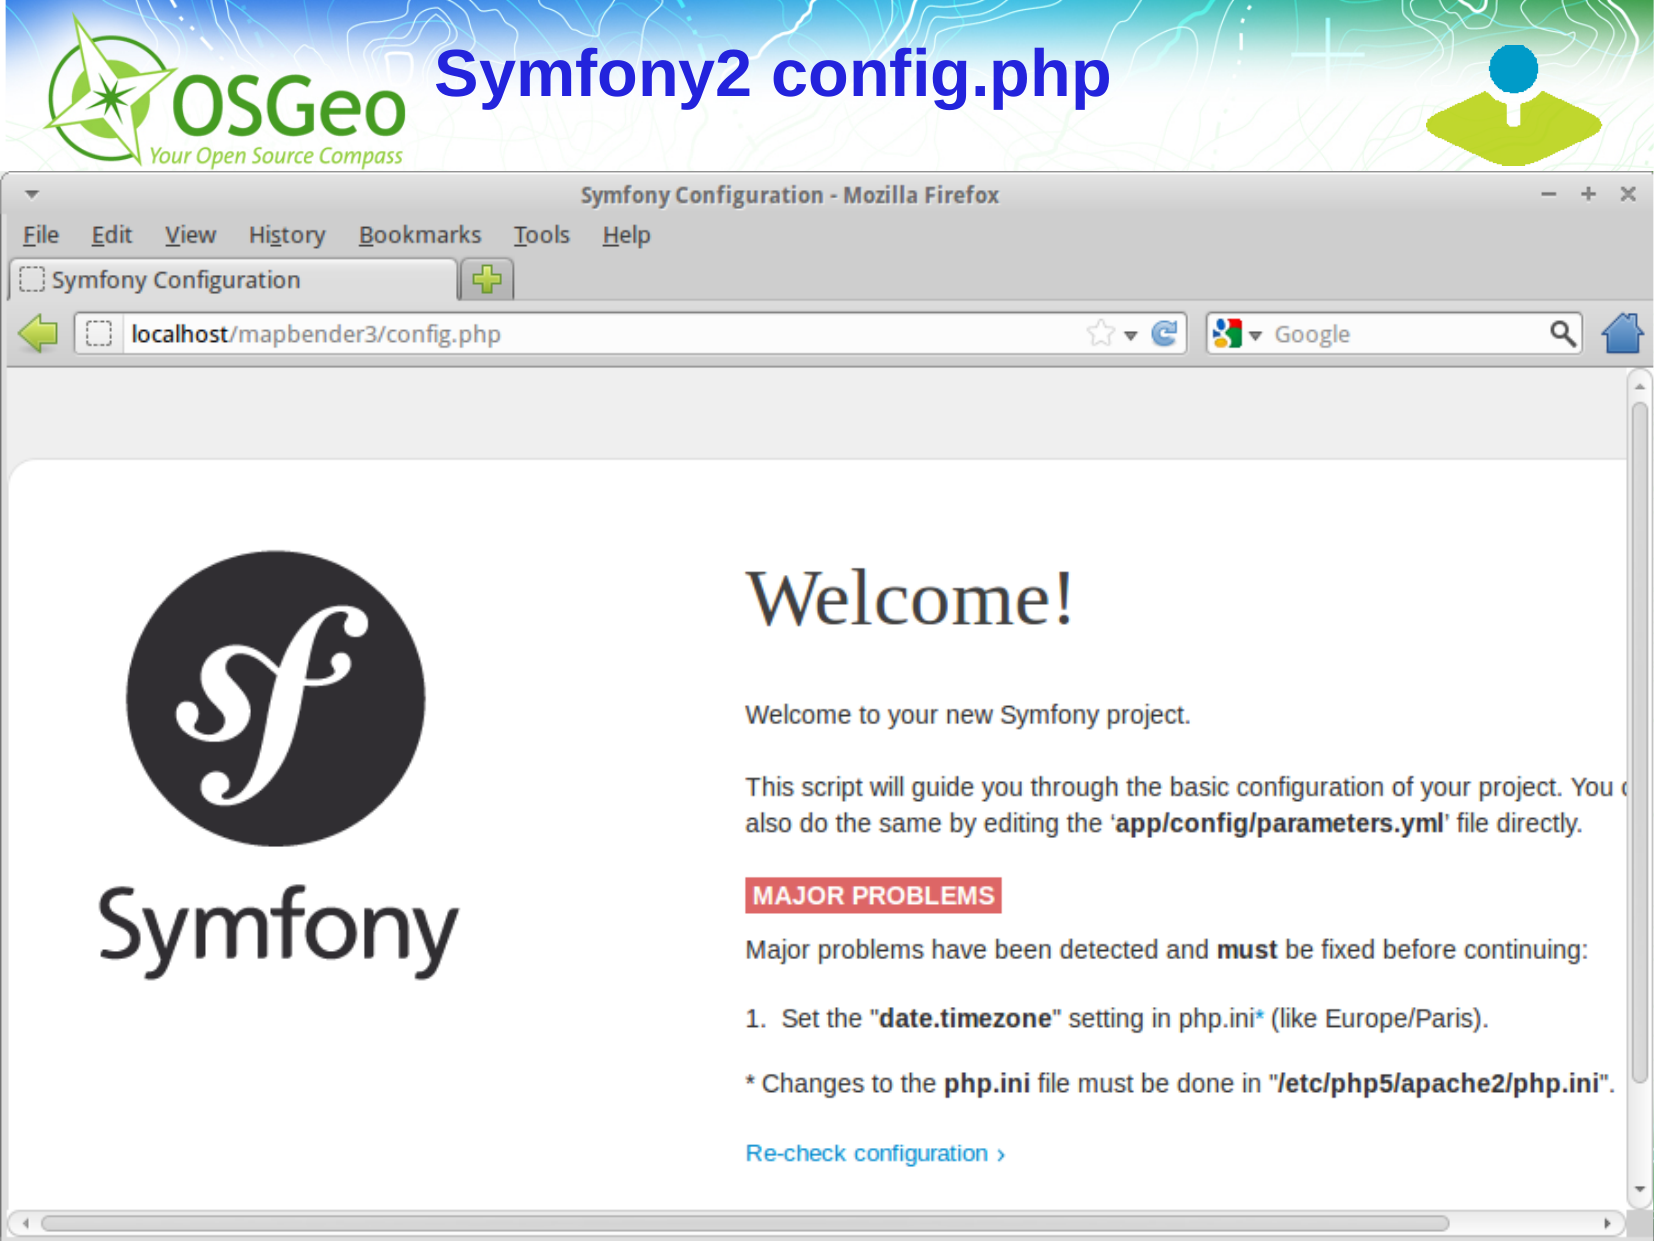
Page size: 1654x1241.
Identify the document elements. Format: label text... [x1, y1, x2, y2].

picture [0, 0, 1654, 1241]
title Symfony2 config.php [29, 0, 1518, 148]
